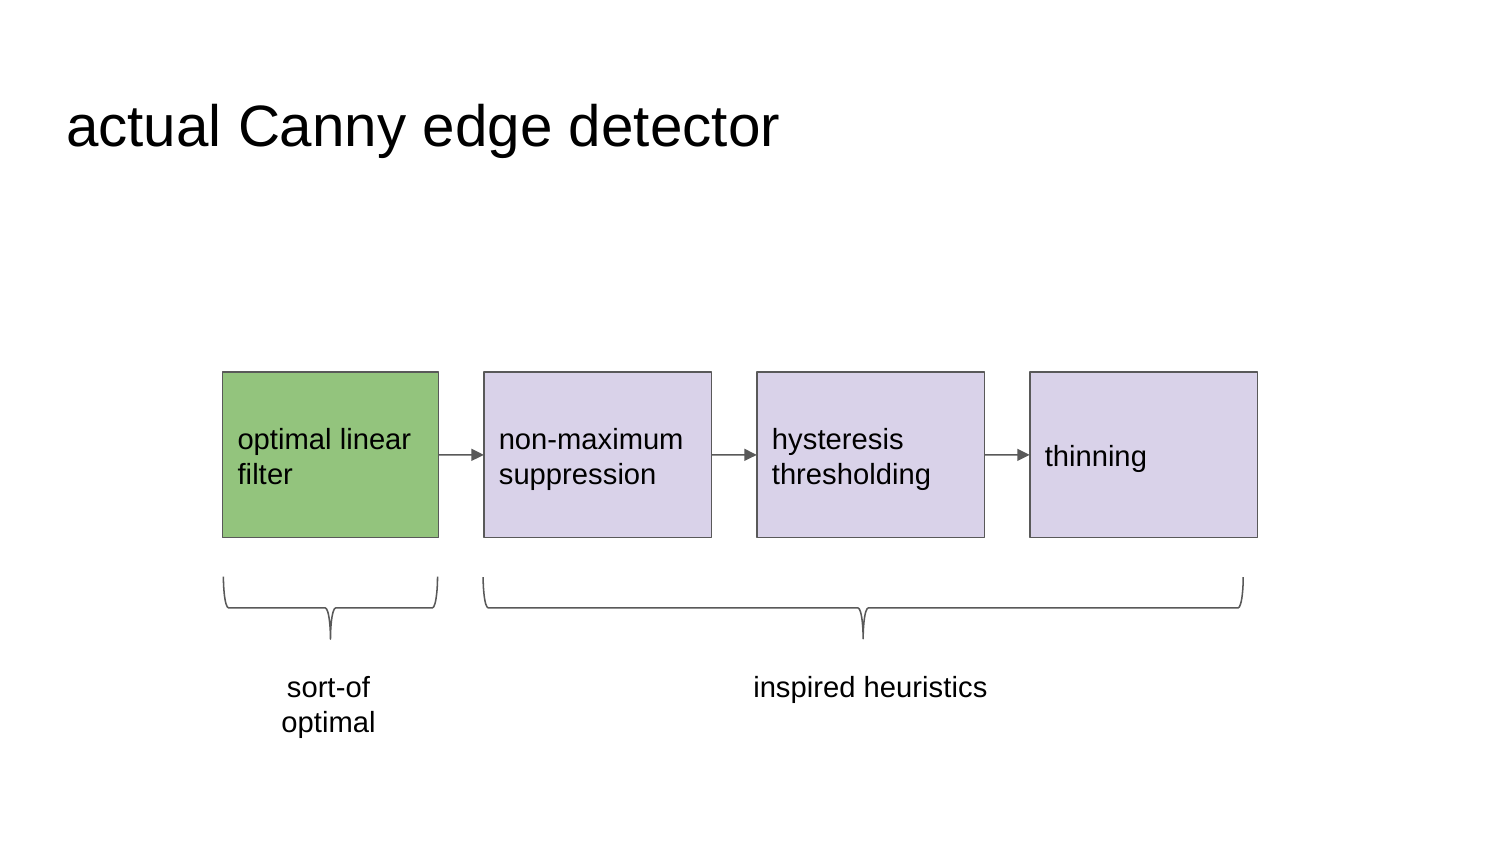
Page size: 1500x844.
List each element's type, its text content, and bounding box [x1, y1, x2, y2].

text_box sort-of optimal [228, 652, 429, 762]
title actual Canny edge detector [51, 72, 1449, 167]
text_box non-maximum suppression [483, 371, 712, 538]
text_box inspired heuristics [483, 652, 1258, 762]
text_box optimal linear filter [222, 371, 439, 538]
text_box thinning [1029, 371, 1258, 538]
text_box hysteresis thresholding [756, 371, 985, 538]
